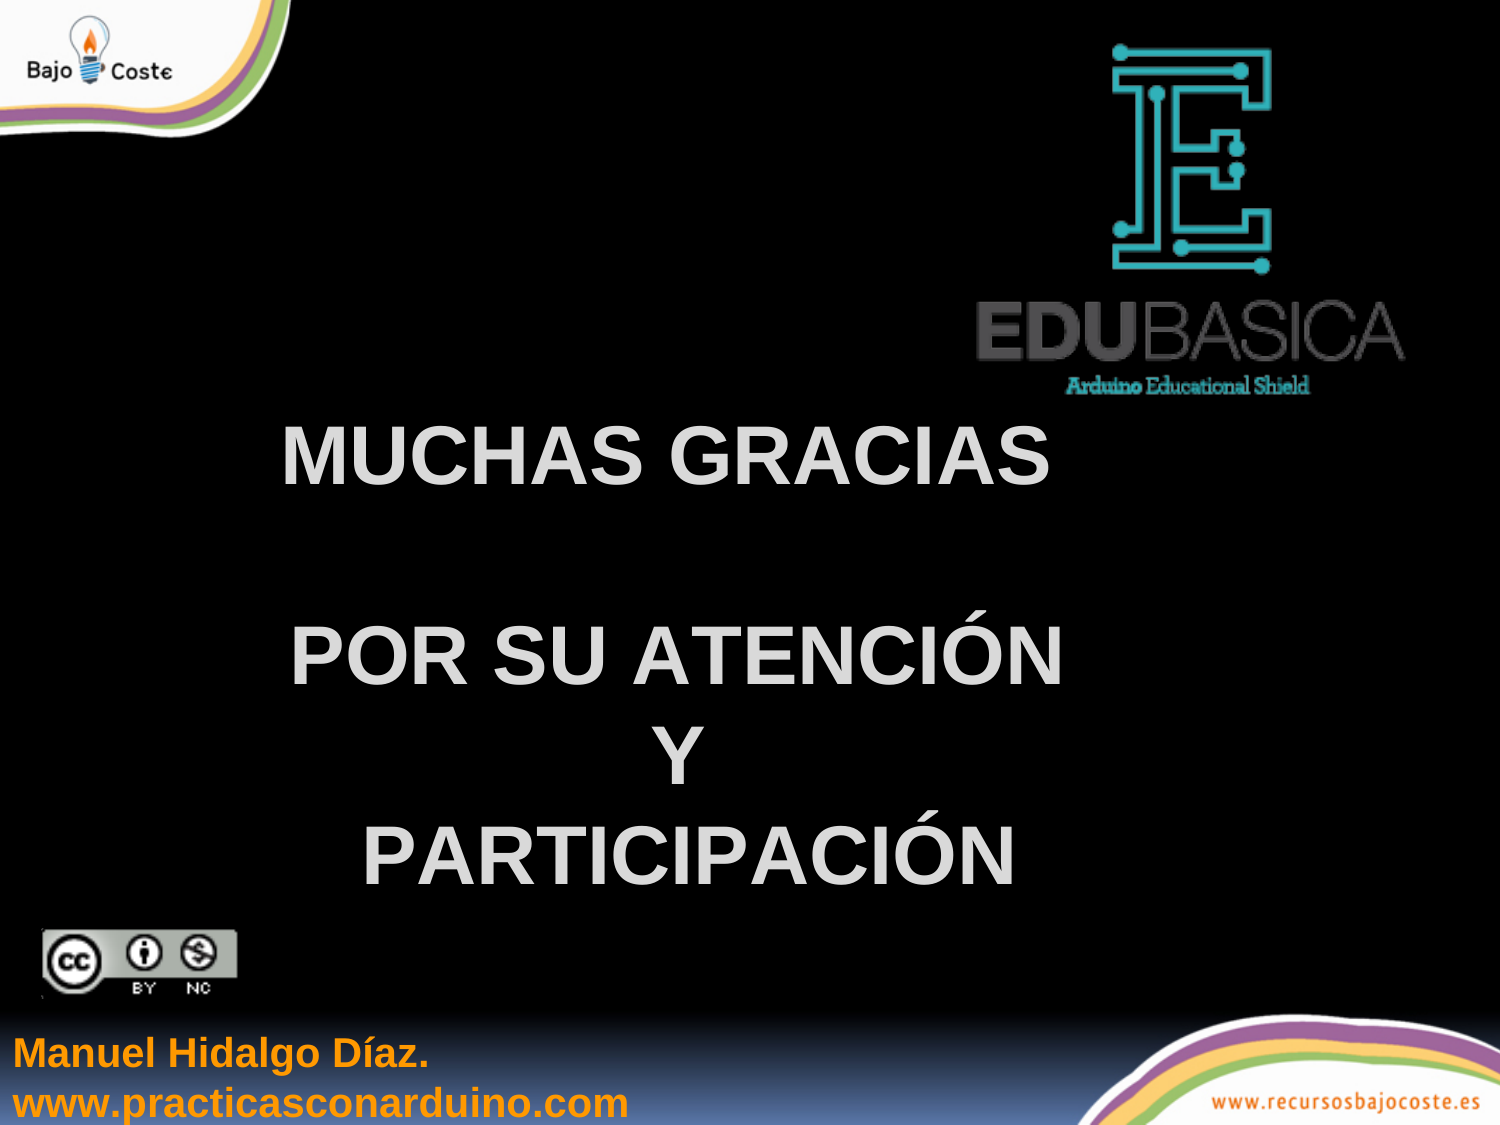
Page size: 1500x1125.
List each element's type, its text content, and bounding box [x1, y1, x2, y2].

picture [0, 0, 1500, 1125]
text_box Manuel Hidalgo Díaz. www.practicasconarduino.com [0, 1017, 683, 1125]
text_box MUCHAS GRACIAS POR SU ATENCIÓN Y PARTICIPACIÓN [28, 193, 1328, 955]
text_box [970, 41, 1414, 398]
